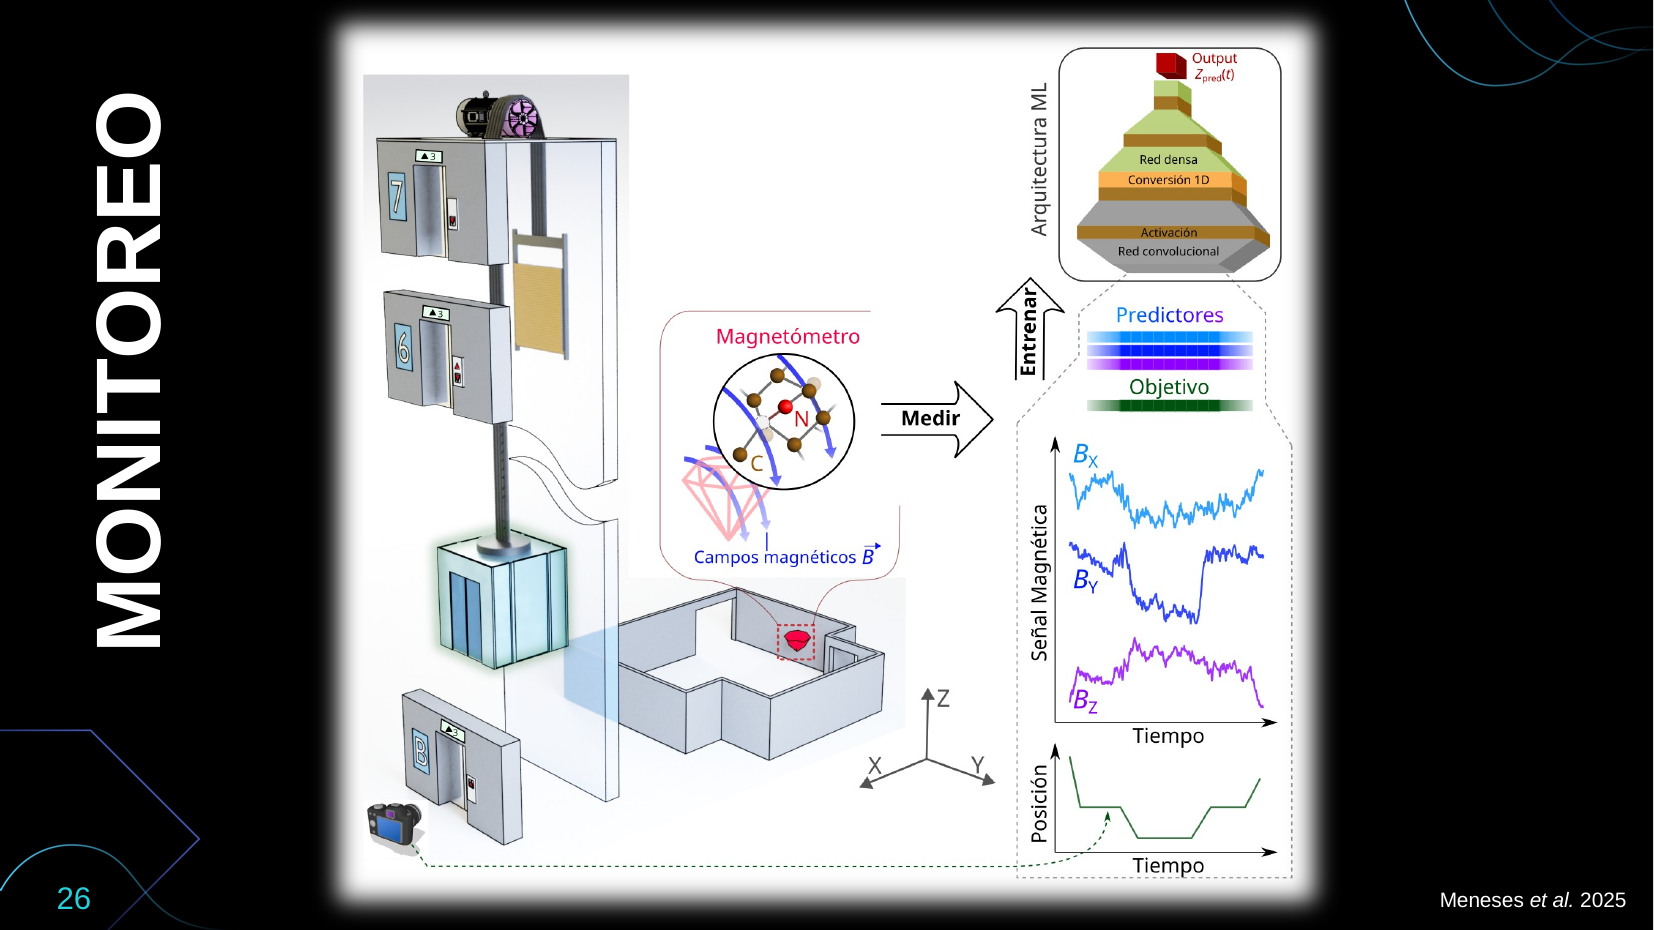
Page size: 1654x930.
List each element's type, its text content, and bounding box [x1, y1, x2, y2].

text_box <number> [42, 873, 215, 930]
picture [0, 0, 1654, 930]
text_box MONITOREO [70, 75, 188, 669]
text_box Meneses et al. 2025 [1425, 881, 1642, 920]
